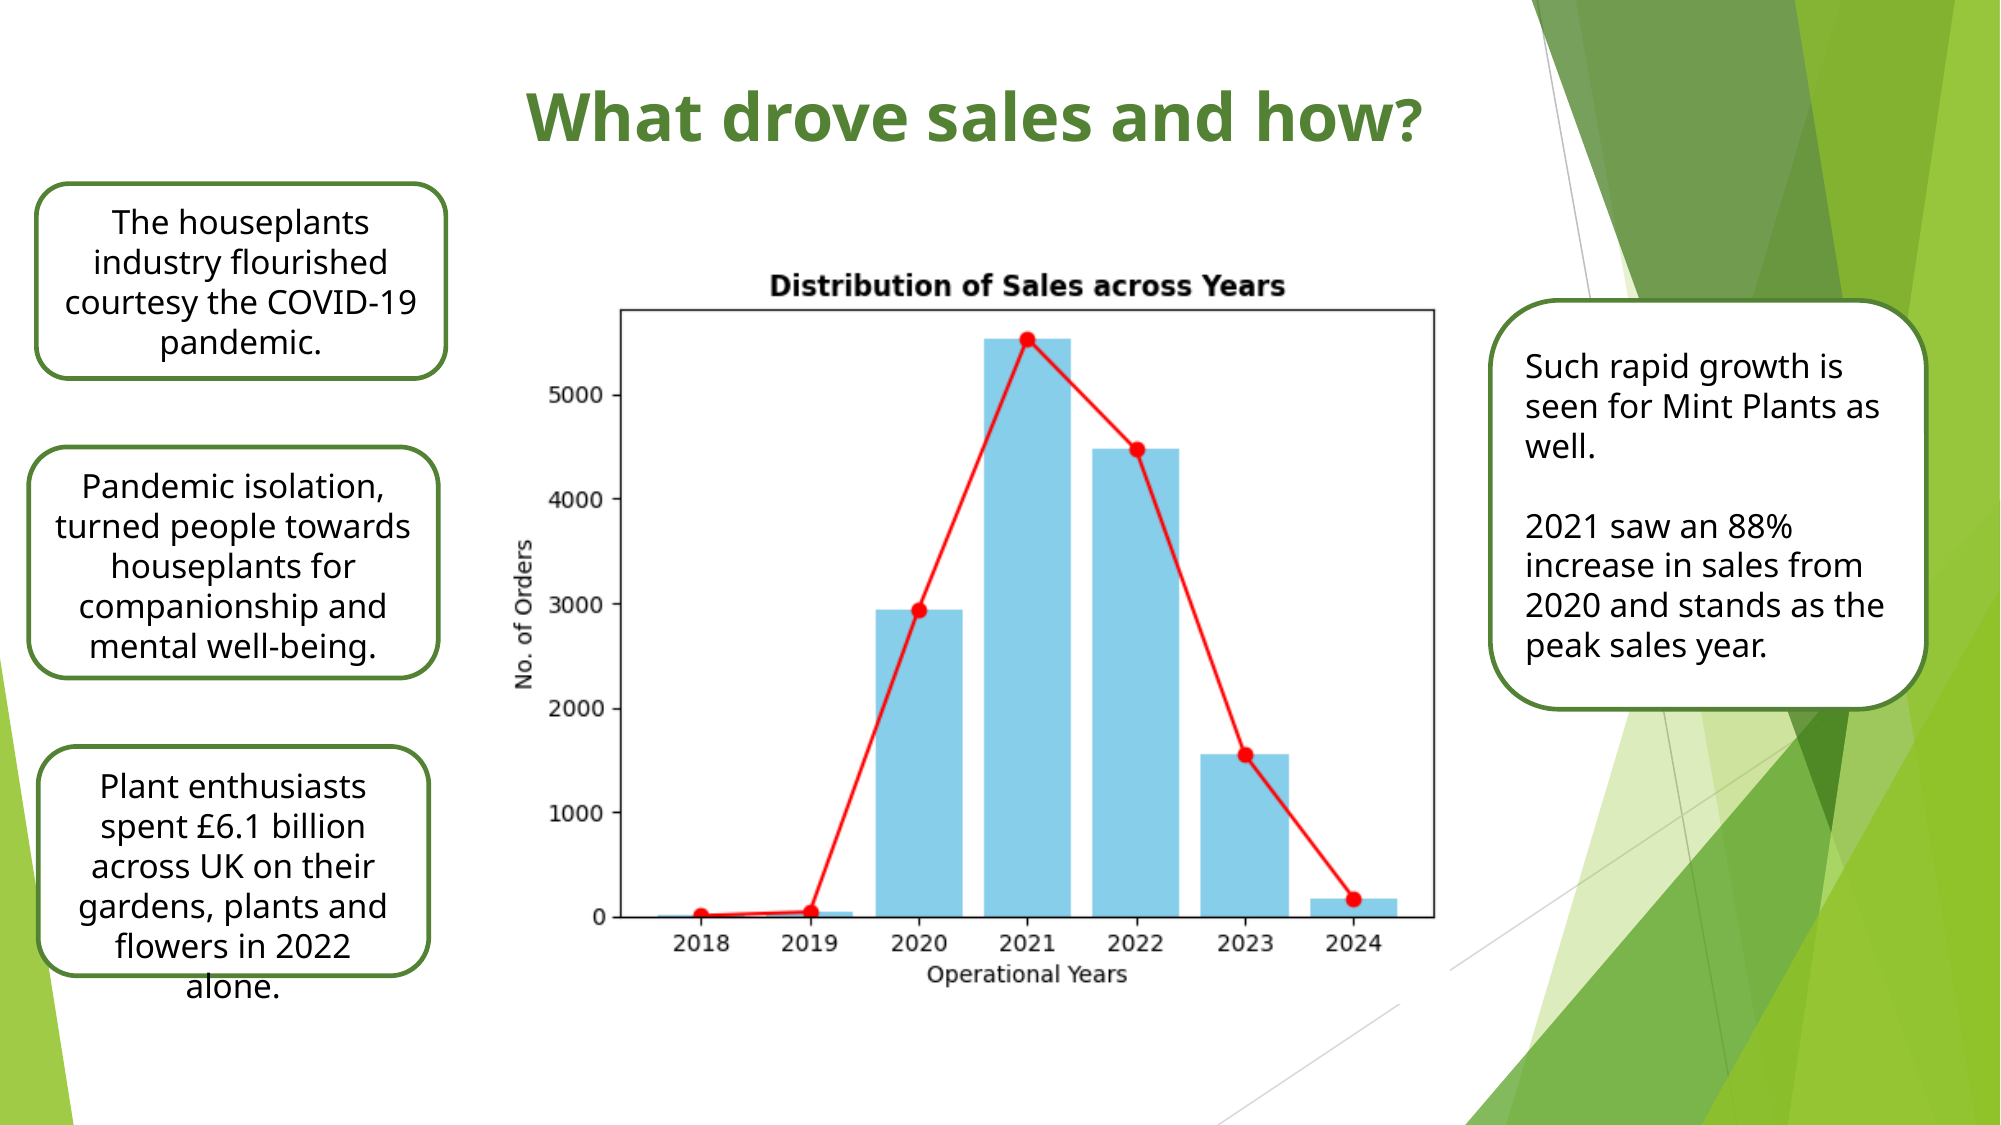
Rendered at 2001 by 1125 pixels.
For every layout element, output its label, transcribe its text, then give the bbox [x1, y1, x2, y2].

picture [499, 258, 1450, 1004]
text_box What drove sales and how? [241, 67, 1709, 163]
text_box Pandemic isolation, turned people towards houseplants for companionship and mental well-being. [28, 446, 439, 679]
text_box The houseplants industry flourished courtesy the COVID-19 pandemic. [36, 183, 446, 379]
text_box Plant enthusiasts spent £6.1 billion across UK on their gardens, plants and flowers in 2022 alone. [38, 746, 429, 976]
text_box Such rapid growth is seen for Mint Plants as well. 2021 saw an 88% increase in sales from 2020 and stands as the peak sales year. [1490, 300, 1927, 710]
